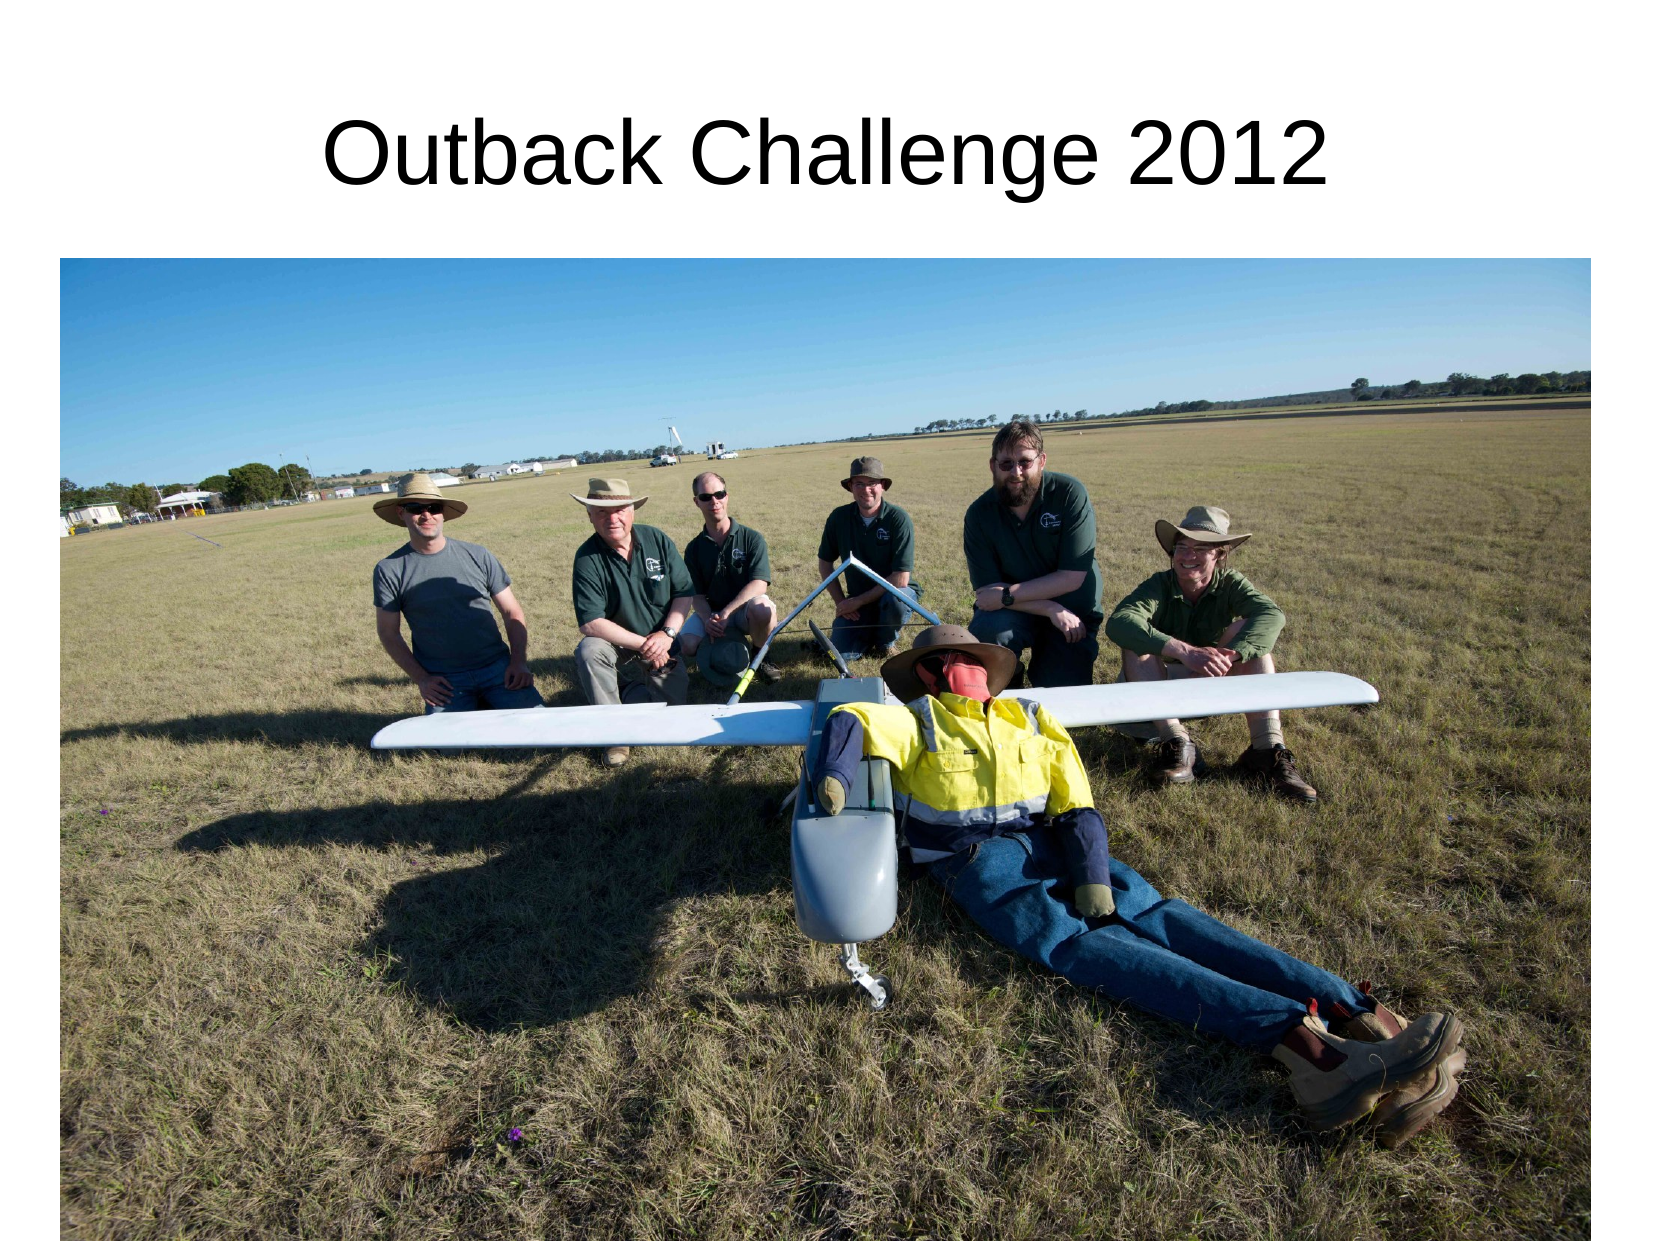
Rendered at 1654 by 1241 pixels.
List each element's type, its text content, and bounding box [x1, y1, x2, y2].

picture [60, 258, 1591, 1241]
title Outback Challenge 2012 [82, 49, 1571, 257]
